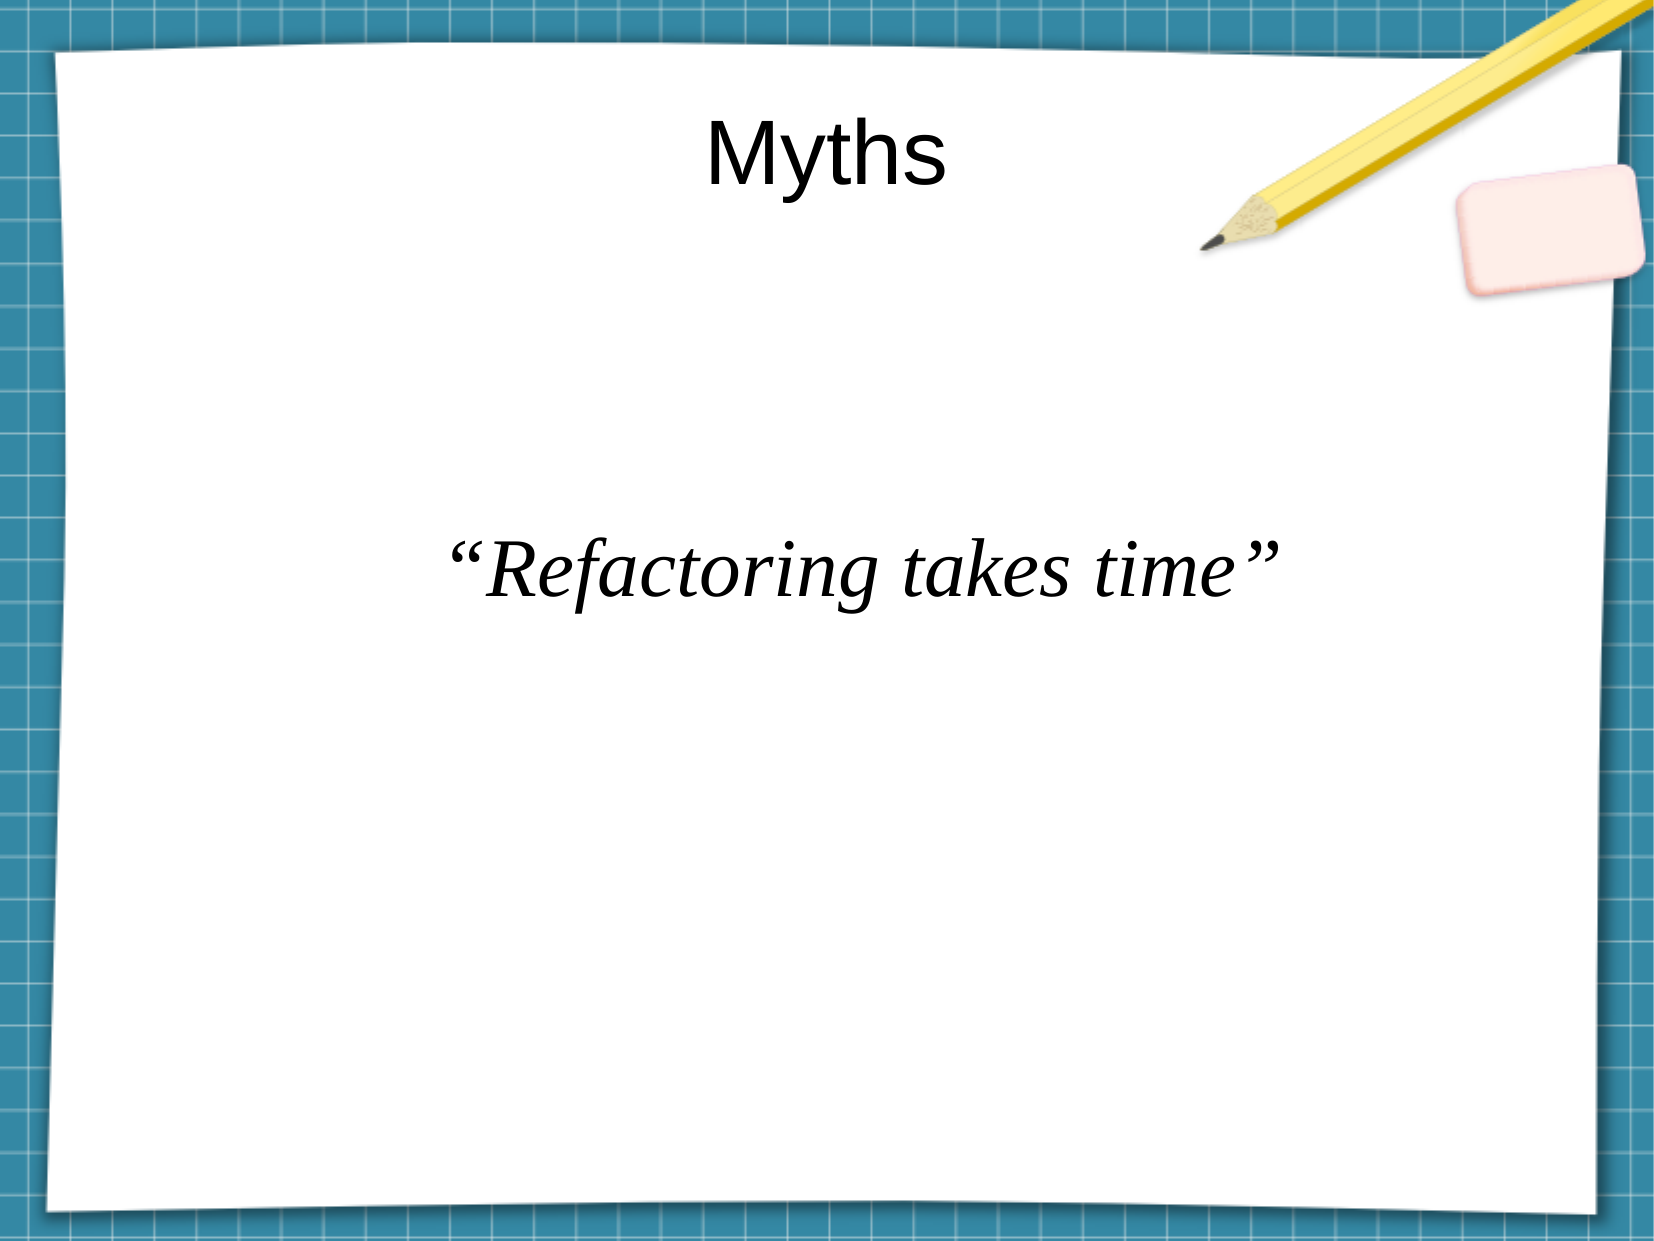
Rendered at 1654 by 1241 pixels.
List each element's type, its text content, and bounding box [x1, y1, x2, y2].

picture [0, 0, 1654, 1241]
list “Refactoring takes time” [82, 296, 1571, 1123]
title Myths [82, 49, 1571, 257]
